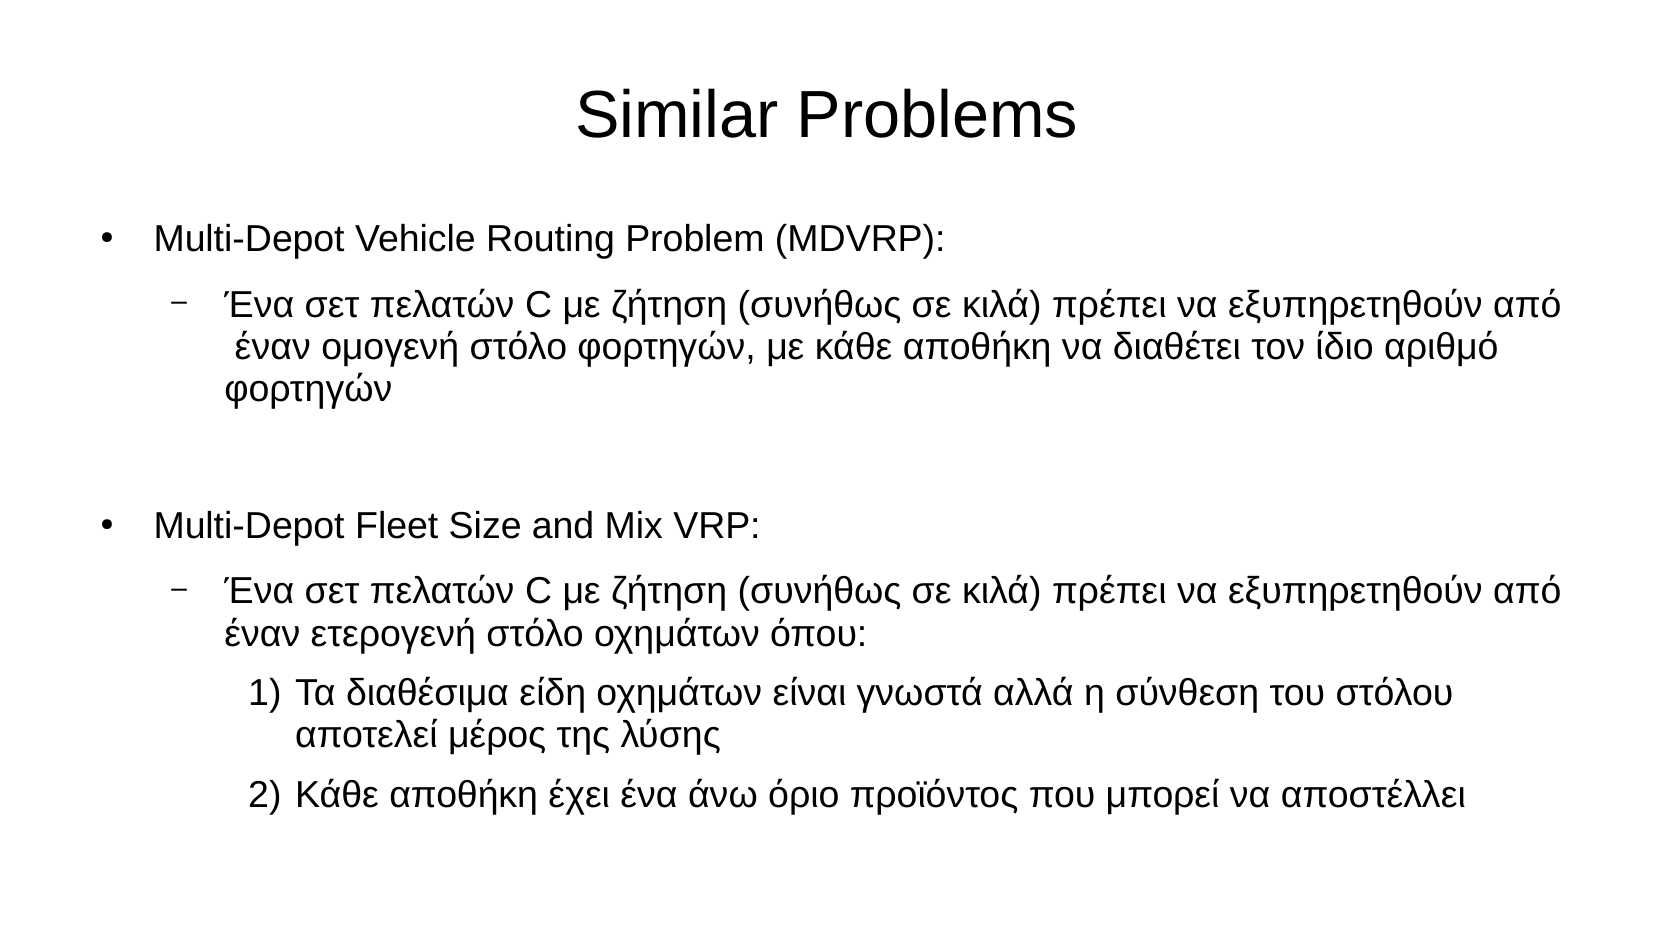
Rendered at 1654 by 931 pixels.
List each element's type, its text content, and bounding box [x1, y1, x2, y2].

list Multi-Depot Vehicle Routing Problem (MDVRP): Ένα σετ πελατών C με ζήτηση (συνήθως σε κιλά) πρέπει να εξυπηρετηθούν από έναν ομογενή στόλο φορτηγών, με κάθε αποθήκη να διαθέτει τον ίδιο αριθμό φορτηγών Multi-Depot Fleet Size and Mix VRP: Ένα σετ πελατών C με ζήτηση (συνήθως σε κιλά) πρέπει να εξυπηρετηθούν από έναν ετερογενή στόλο οχημάτων όπου: Τα διαθέσιμα είδη οχημάτων είναι γνωστά αλλά η σύνθεση του στόλου αποτελεί μέρος της λύσης Κάθε αποθήκη έχει ένα άνω όριο προϊόντος που μπορεί να αποστέλλει [82, 217, 1571, 901]
title Similar Problems [82, 37, 1571, 193]
